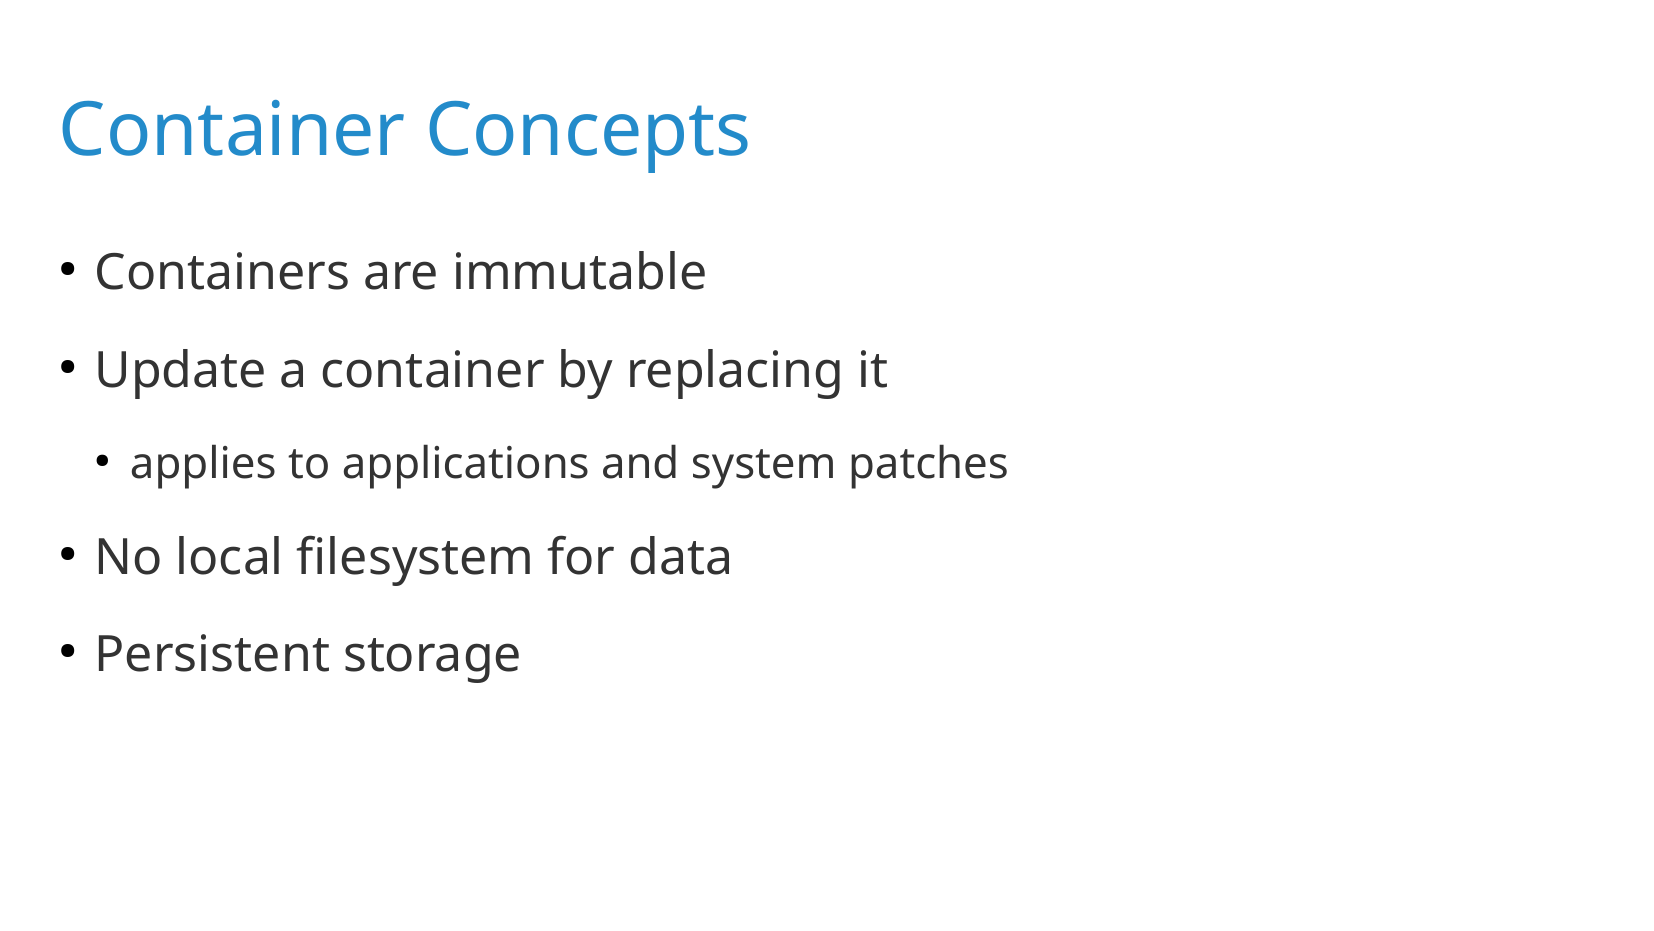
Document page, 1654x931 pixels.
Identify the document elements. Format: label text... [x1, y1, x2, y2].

list Containers are immutable Update a container by replacing it applies to applications and system patches No local filesystem for data Persistent storage [59, 236, 1595, 768]
title Container Concepts [59, 59, 1595, 178]
